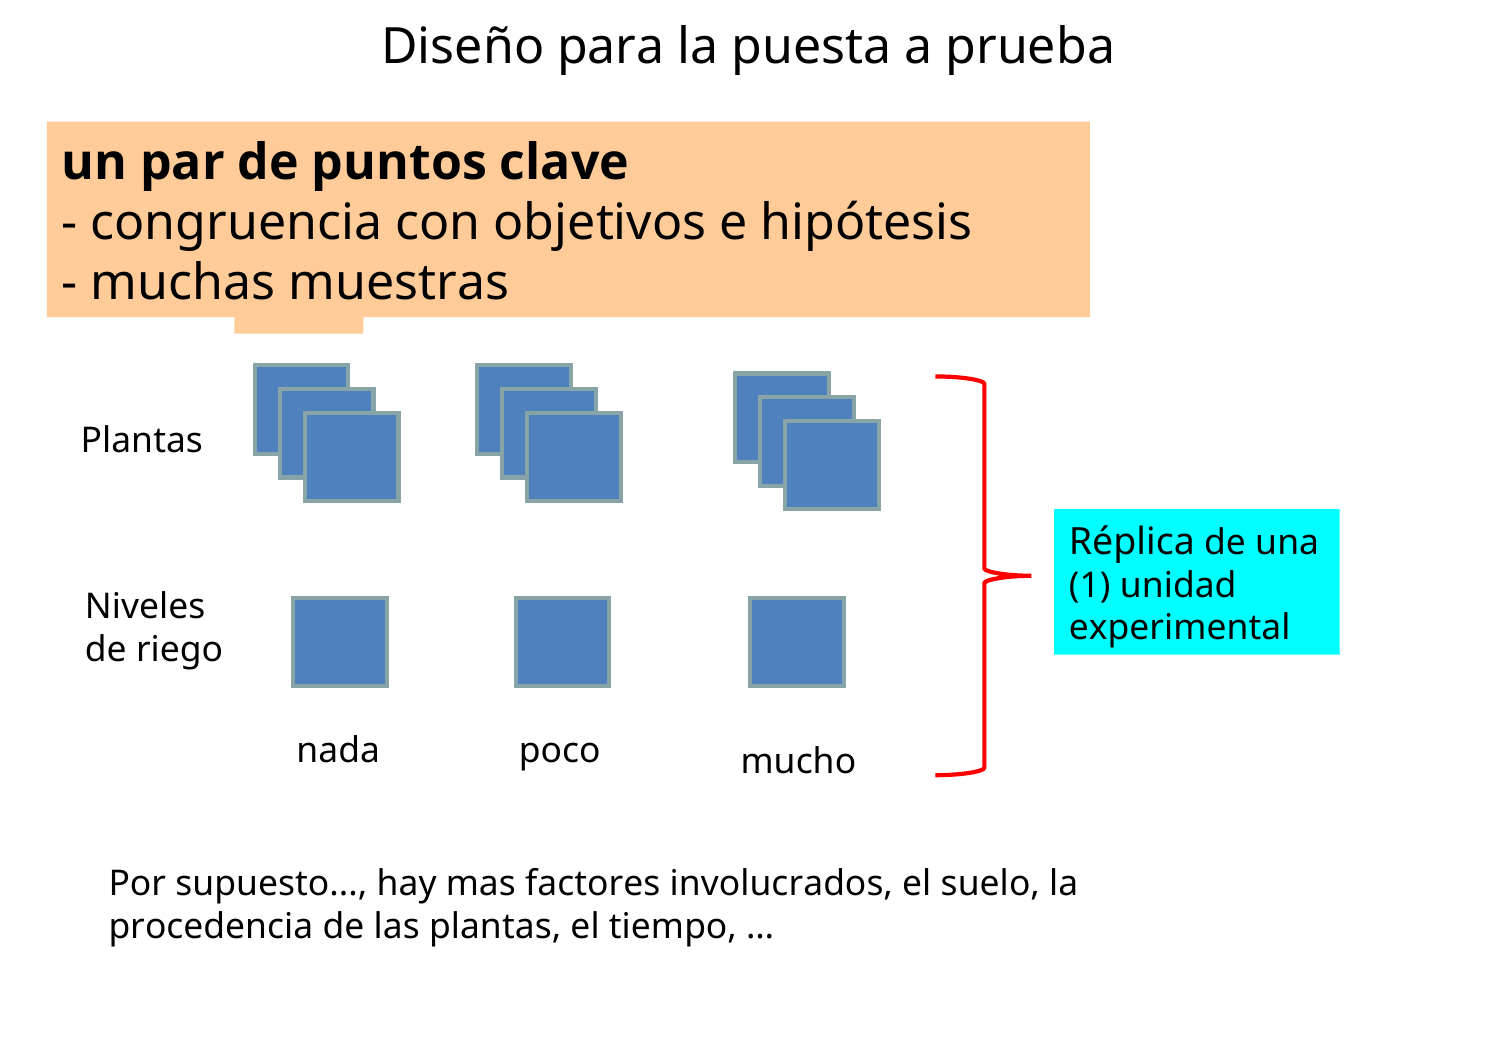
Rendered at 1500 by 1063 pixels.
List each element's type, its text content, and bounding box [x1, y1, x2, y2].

text_box un par de puntos clave - congruencia con objetivos e hipótesis - muchas muestras [46, 121, 1090, 318]
text_box [750, 597, 844, 687]
text_box [515, 597, 610, 687]
text_box nada [281, 719, 396, 778]
text_box Plantas [65, 409, 235, 468]
text_box [234, 318, 364, 334]
text_box [254, 365, 399, 502]
text_box Por supuesto..., hay mas factores involucrados, el suelo, la procedencia de las plantas, el tiempo, … [93, 852, 1278, 954]
text_box [292, 597, 387, 687]
text_box Niveles de riego [70, 575, 270, 677]
text_box Diseño para la puesta a prueba [366, 6, 1131, 82]
text_box Réplica de una (1) unidad experimental [1054, 509, 1340, 655]
text_box [735, 373, 879, 510]
text_box mucho [725, 730, 872, 789]
text_box [477, 365, 622, 502]
text_box poco [504, 719, 616, 778]
